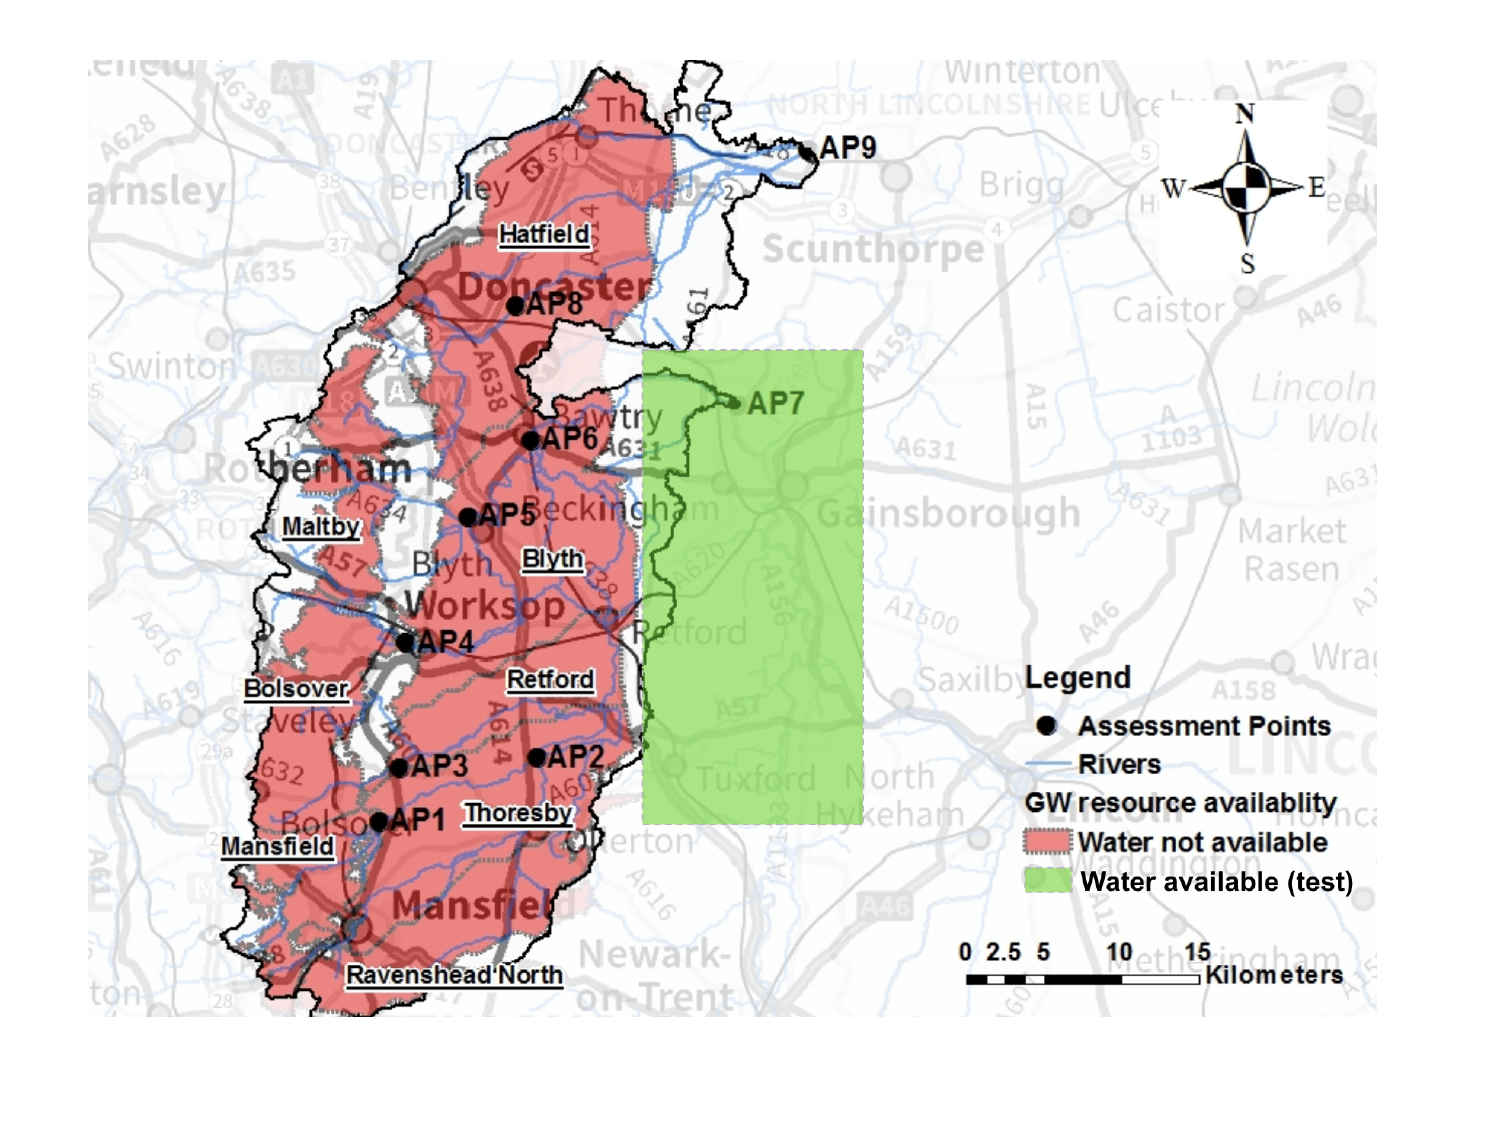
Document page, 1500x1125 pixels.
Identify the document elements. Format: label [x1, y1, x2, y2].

picture [88, 60, 1377, 1017]
